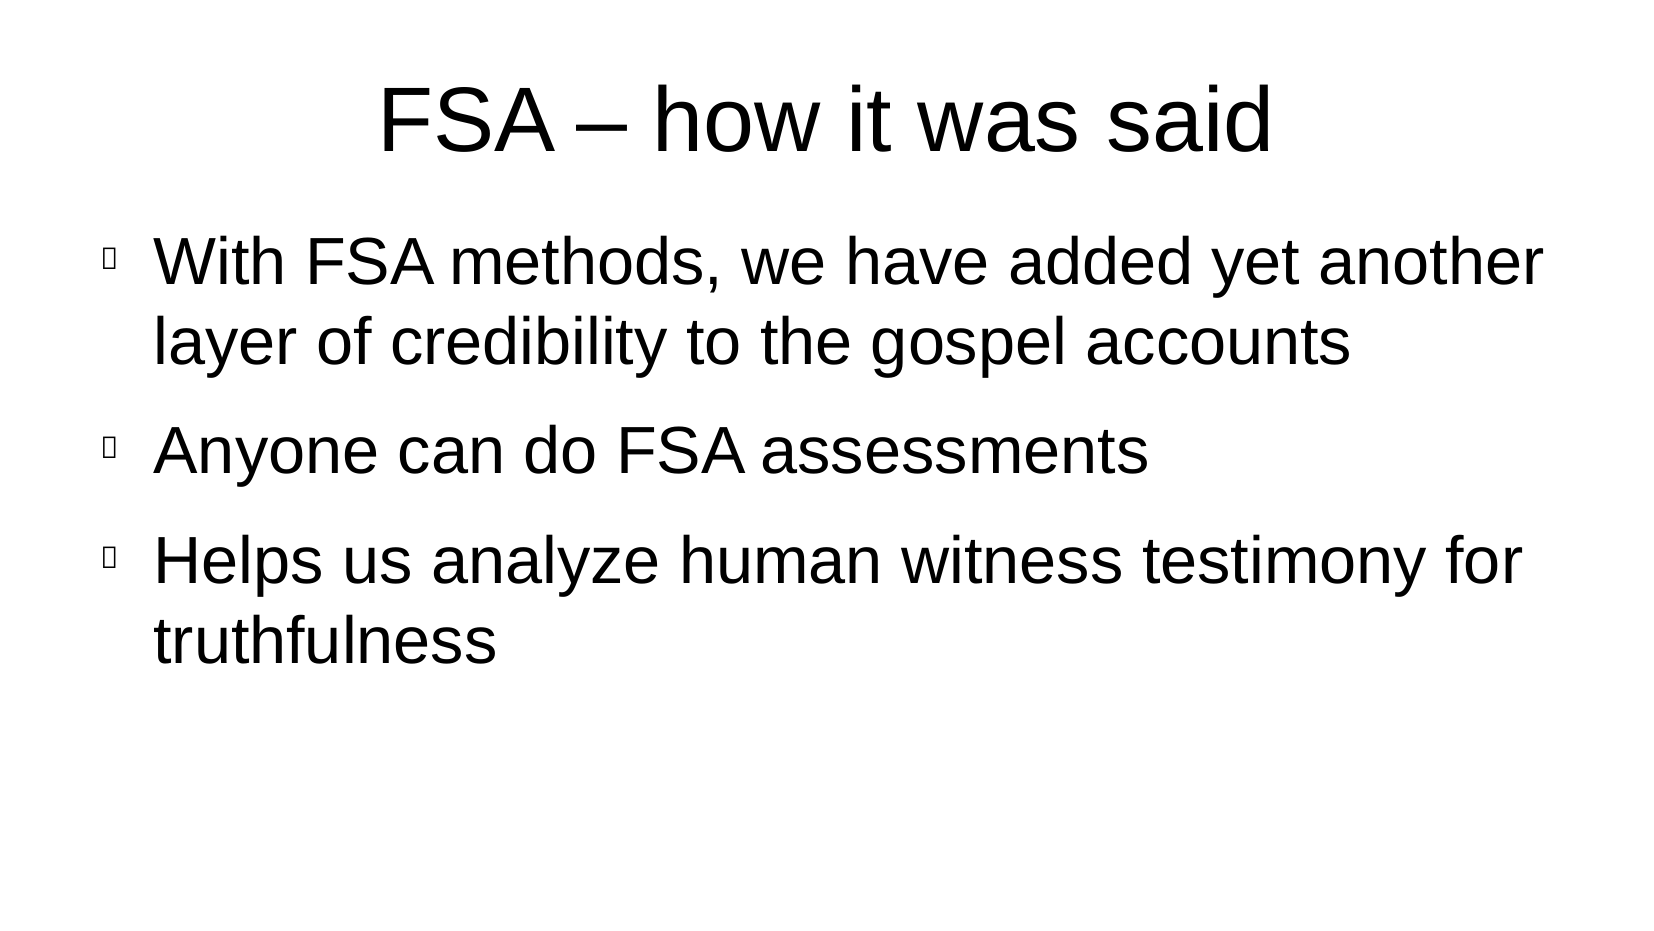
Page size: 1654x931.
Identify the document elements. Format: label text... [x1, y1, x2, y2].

list With FSA methods, we have added yet another layer of credibility to the gospel accounts Anyone can do FSA assessments Helps us analyze human witness testimony for truthfulness [82, 217, 1571, 757]
title FSA – how it was said [82, 37, 1571, 193]
